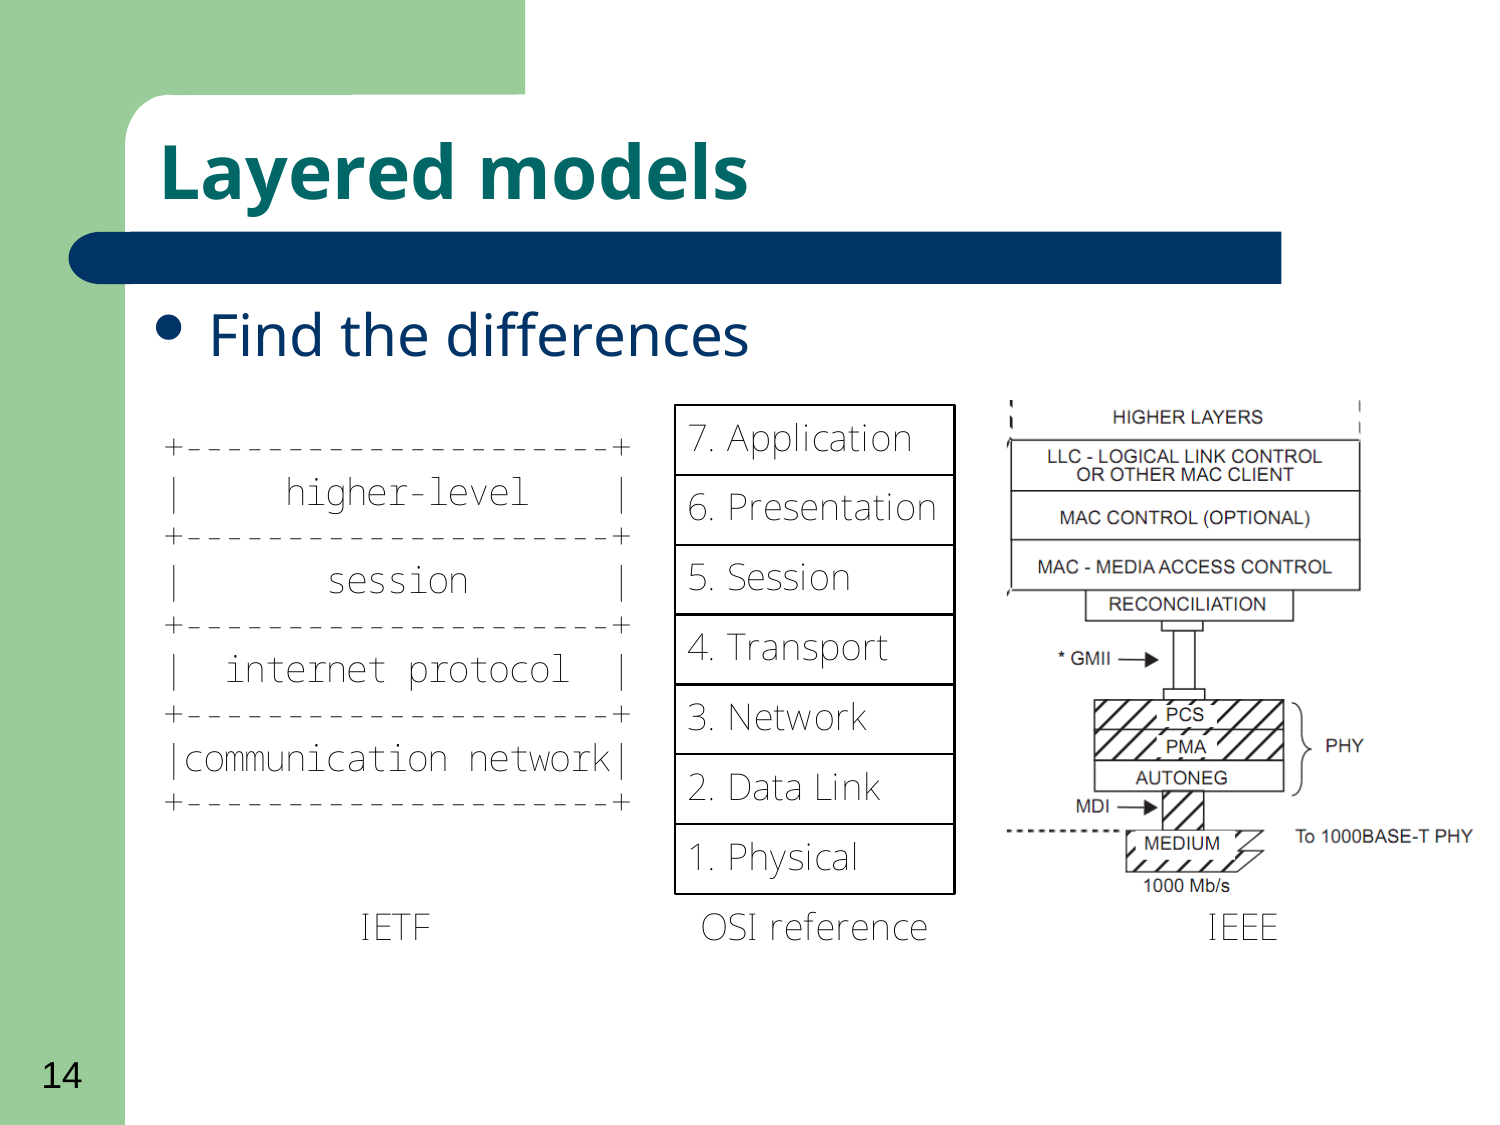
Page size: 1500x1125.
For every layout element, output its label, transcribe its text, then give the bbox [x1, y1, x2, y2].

title Layered models [143, 109, 1427, 224]
list Find the differences [137, 290, 1400, 1107]
picture [159, 397, 1483, 955]
